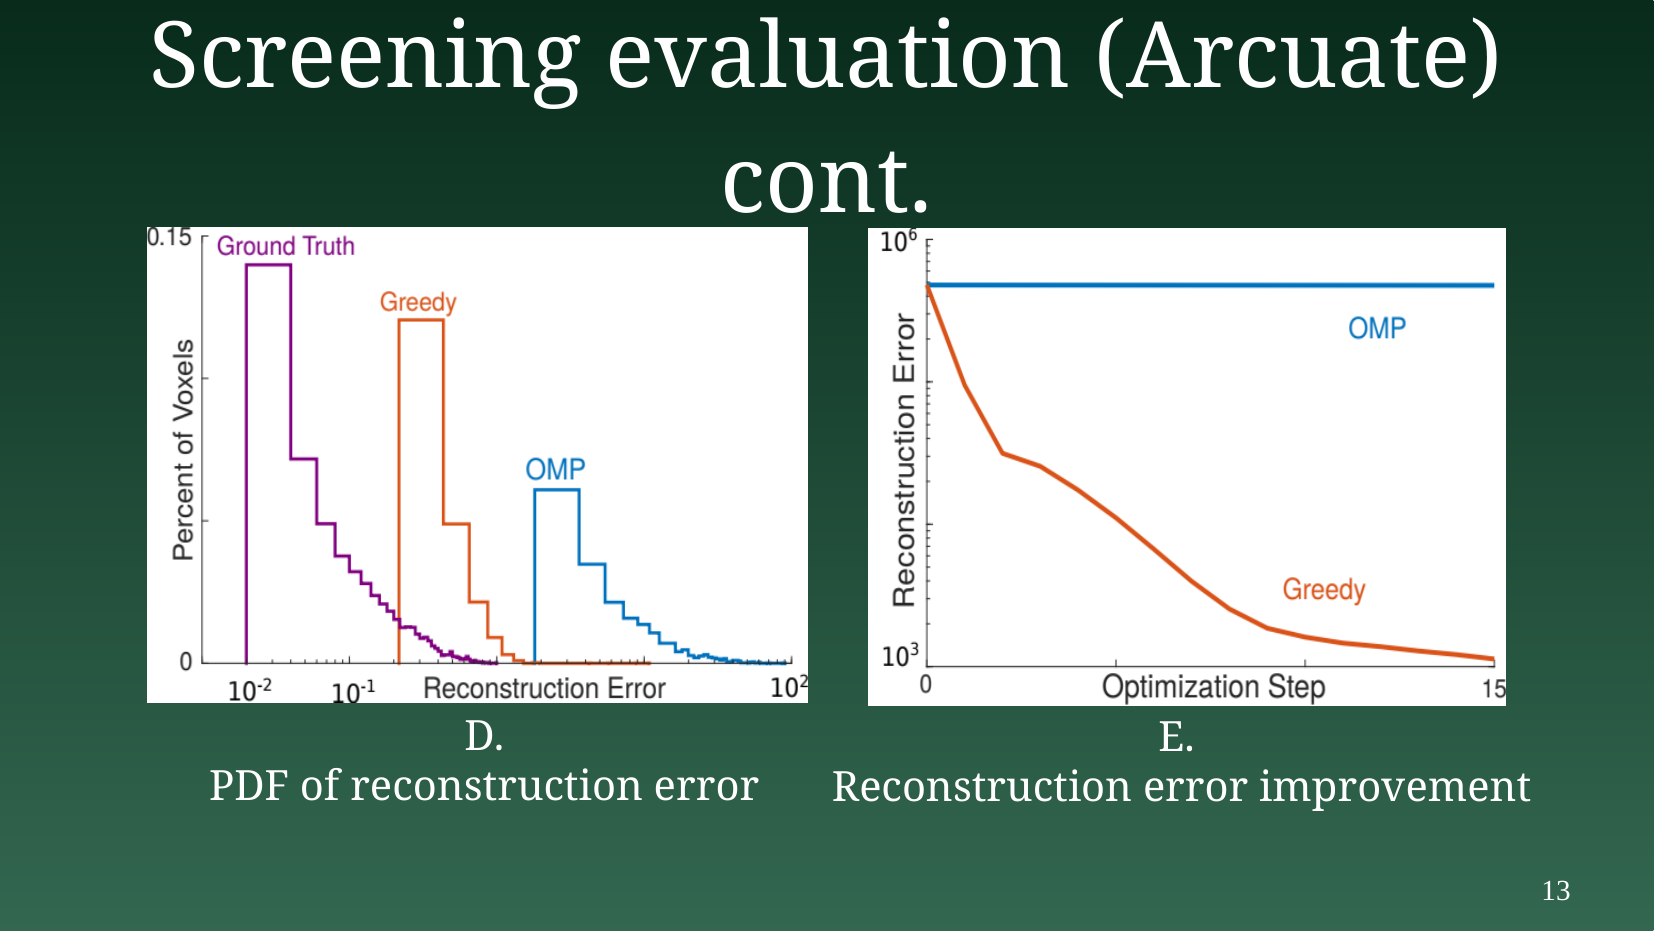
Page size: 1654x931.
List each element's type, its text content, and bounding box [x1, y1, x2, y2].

text_box E. Reconstruction error improvement [804, 702, 1559, 827]
text_box D. PDF of reconstruction error [148, 701, 821, 827]
picture [147, 227, 808, 703]
title Screening evaluation (Arcuate) cont. [82, 37, 1571, 193]
picture [868, 228, 1506, 702]
